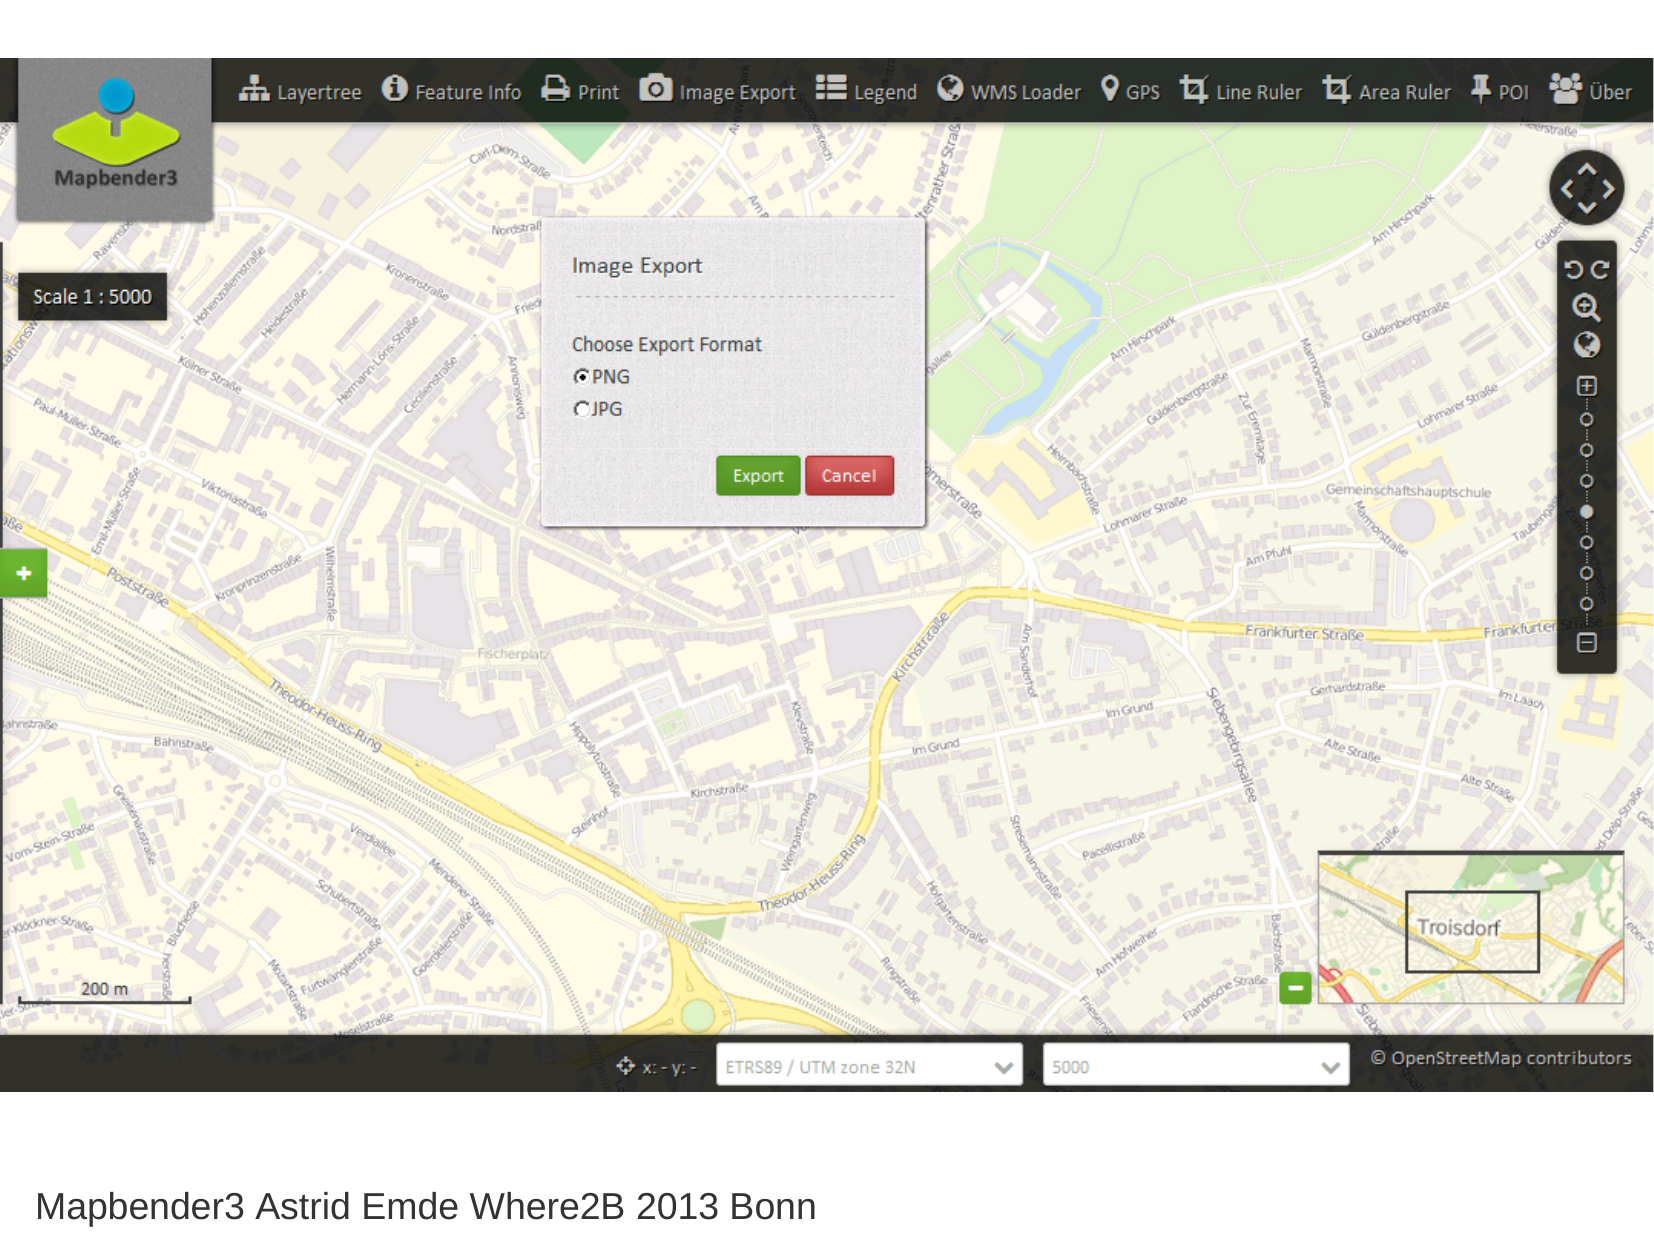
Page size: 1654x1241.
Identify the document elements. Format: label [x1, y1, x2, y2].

picture [0, 58, 1654, 1092]
